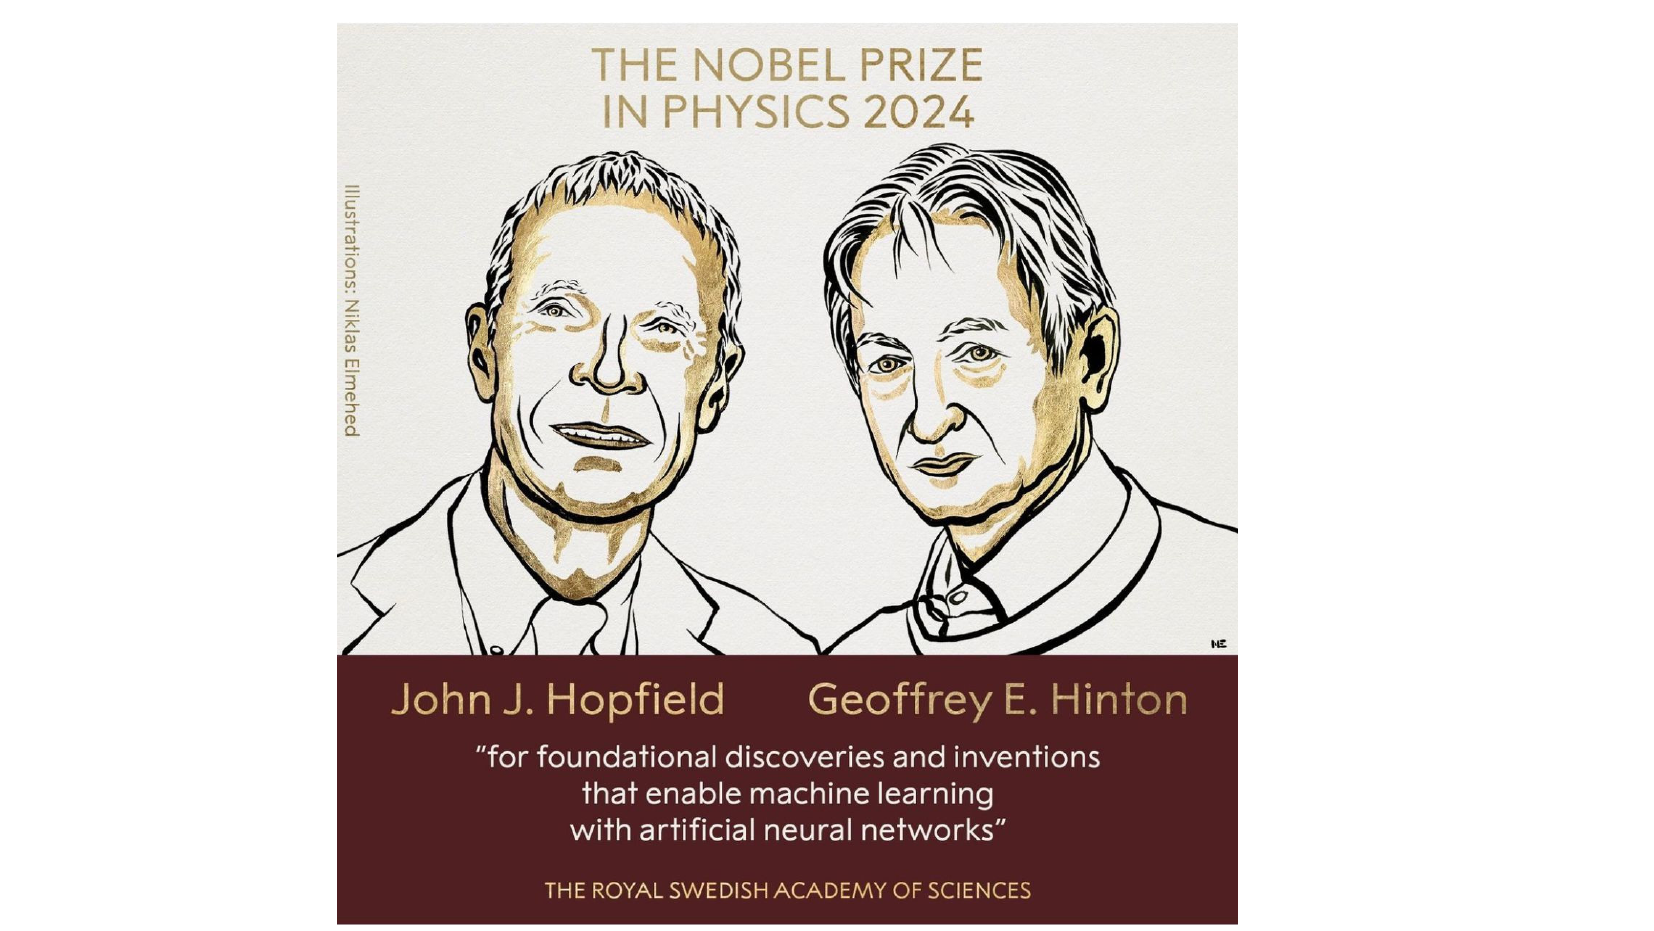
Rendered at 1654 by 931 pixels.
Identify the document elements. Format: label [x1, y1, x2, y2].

picture [337, 22, 1238, 925]
